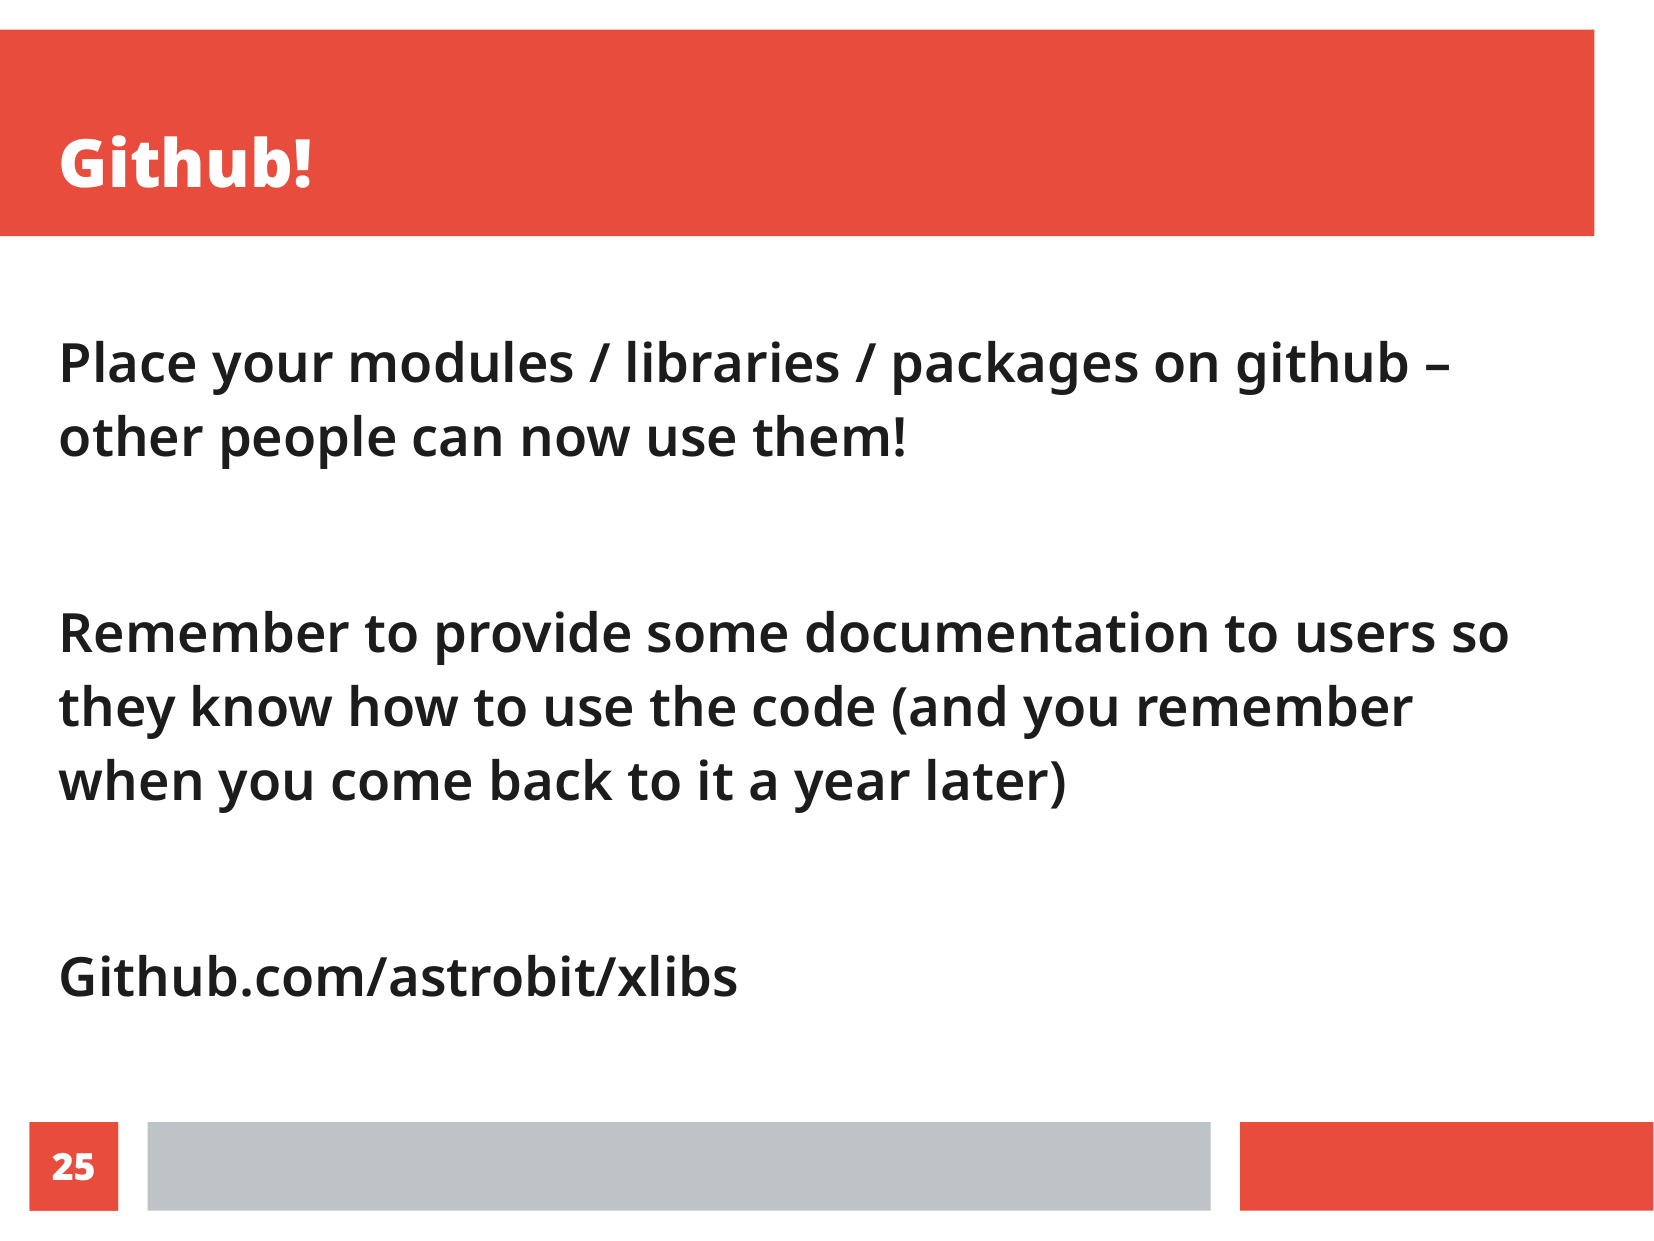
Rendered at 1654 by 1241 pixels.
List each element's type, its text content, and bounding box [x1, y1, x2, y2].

title Github! [59, 59, 1595, 207]
list Place your modules / libraries / packages on github – other people can now use them! Remember to provide some documentation to users so they know how to use the code (and you remember when you come back to it a year later) Github.com/astrobit/xlibs [59, 324, 1565, 1093]
